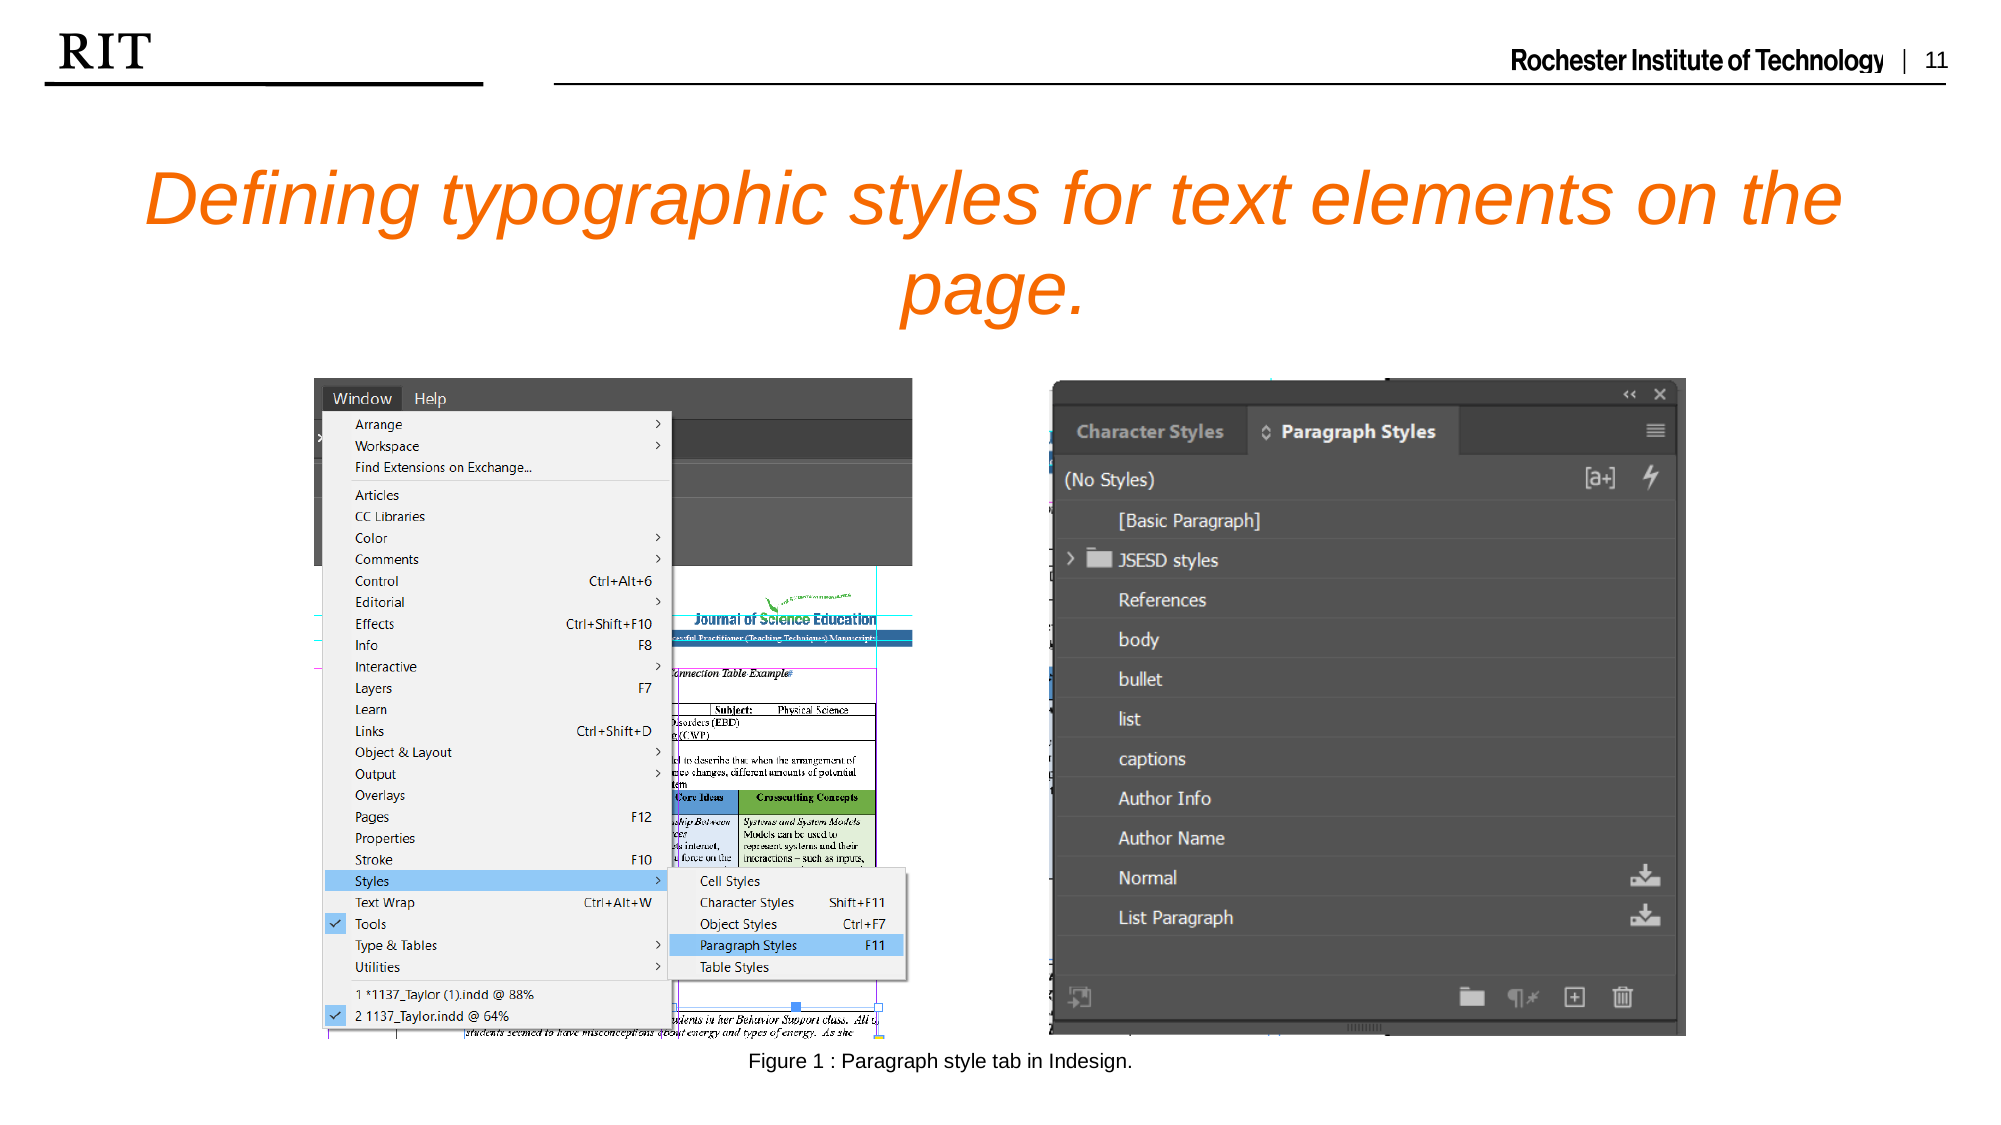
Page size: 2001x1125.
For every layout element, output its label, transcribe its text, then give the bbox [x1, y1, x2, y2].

picture [1049, 378, 1686, 1036]
list Defining typographic styles for text elements on the page. [44, 141, 1946, 295]
picture [314, 378, 913, 1039]
text_box Figure 1 : Paragraph style tab in Indesign. [733, 1039, 1396, 1081]
picture [1512, 49, 1883, 73]
picture [58, 32, 151, 69]
